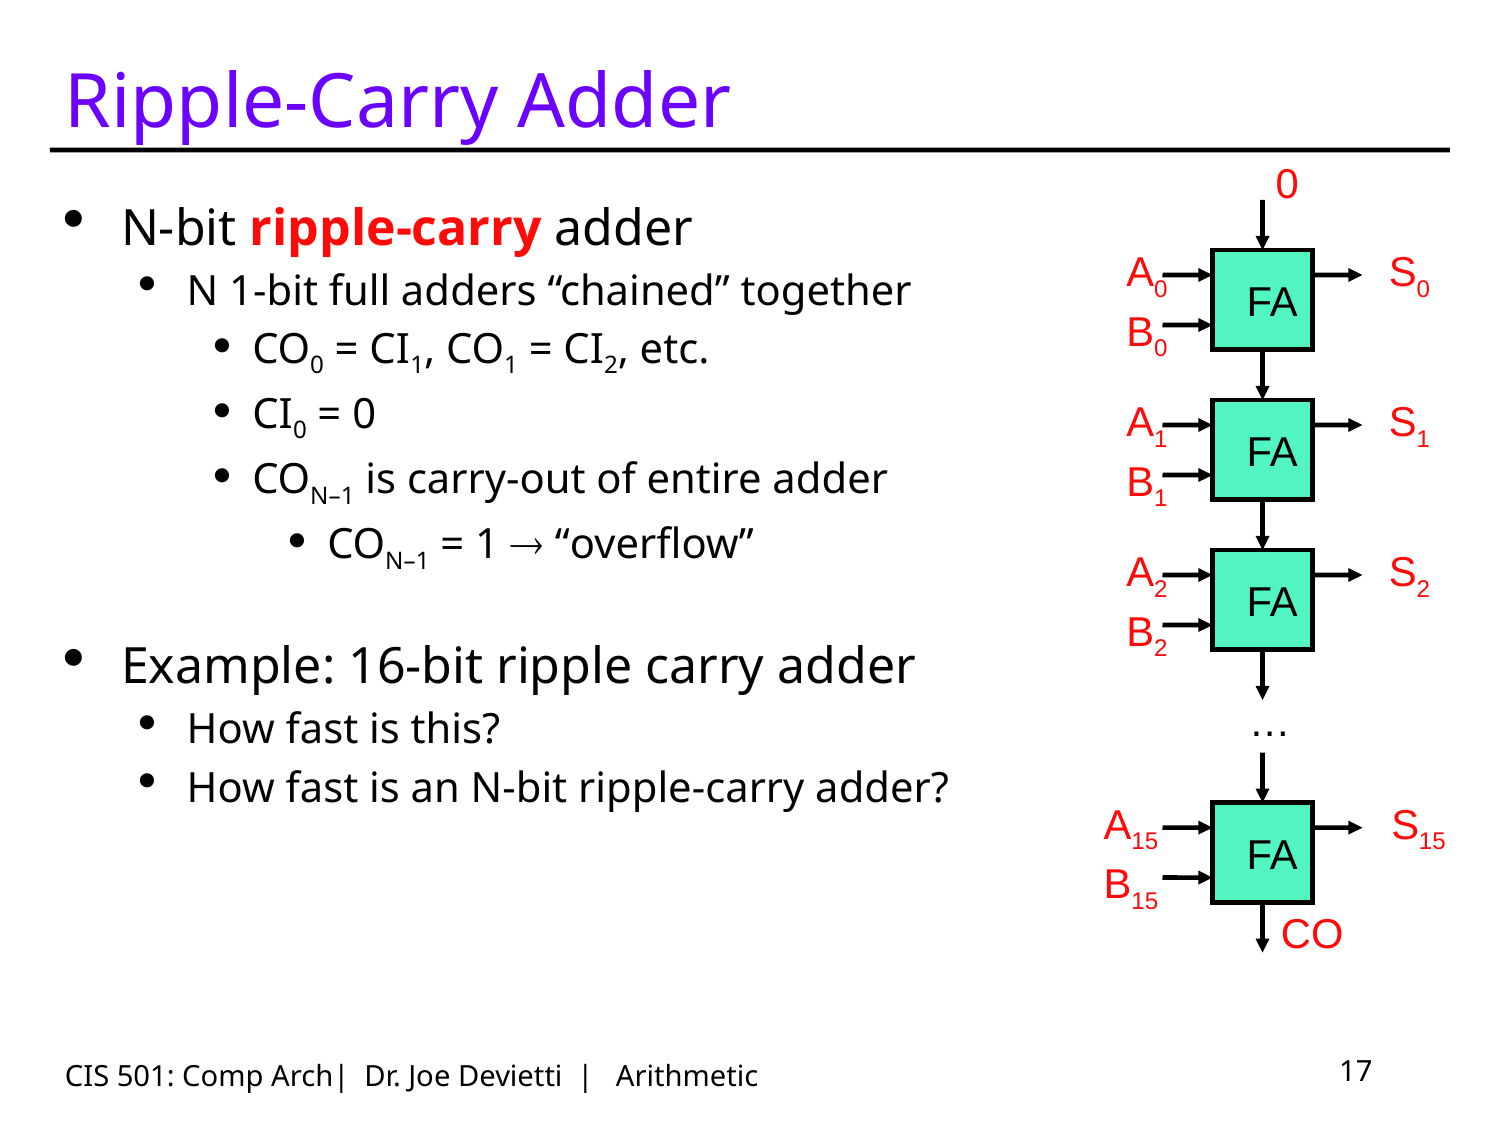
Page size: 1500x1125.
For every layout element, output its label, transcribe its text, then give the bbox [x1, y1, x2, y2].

text_box B2 [1111, 609, 1183, 669]
text_box S0 [1373, 237, 1445, 309]
text_box Ripple-Carry Adder [49, 37, 1363, 150]
text_box A2 [1111, 537, 1183, 609]
text_box S15 [1376, 790, 1461, 862]
text_box <number> [1074, 1049, 1388, 1100]
text_box … [1233, 687, 1306, 753]
text_box FA [1212, 802, 1313, 903]
text_box B0 [1111, 309, 1183, 369]
text_box 0 [1260, 149, 1314, 215]
text_box B1 [1111, 459, 1183, 519]
text_box S2 [1373, 537, 1445, 609]
text_box FA [1212, 249, 1313, 350]
text_box B15 [1088, 862, 1174, 922]
text_box FA [1212, 549, 1313, 650]
text_box CIS 501: Comp Arch| Dr. Joe Devietti | Arithmetic [49, 1049, 988, 1100]
text_box CO [1265, 899, 1359, 965]
text_box N-bit ripple-carry adder N 1-bit full adders “chained” together CO0 = CI1, CO1 = CI2, etc. CI0 = 0 CON–1 is carry-out of entire adder CON–1 = 1  “overflow” Example: 16-bit ripple carry adder How fast is this? How fast is an N-bit ripple-carry adder? [50, 187, 1094, 1025]
text_box A15 [1088, 790, 1174, 862]
text_box S1 [1373, 387, 1445, 459]
text_box A1 [1111, 387, 1183, 459]
text_box A0 [1111, 237, 1183, 309]
text_box FA [1212, 399, 1313, 500]
